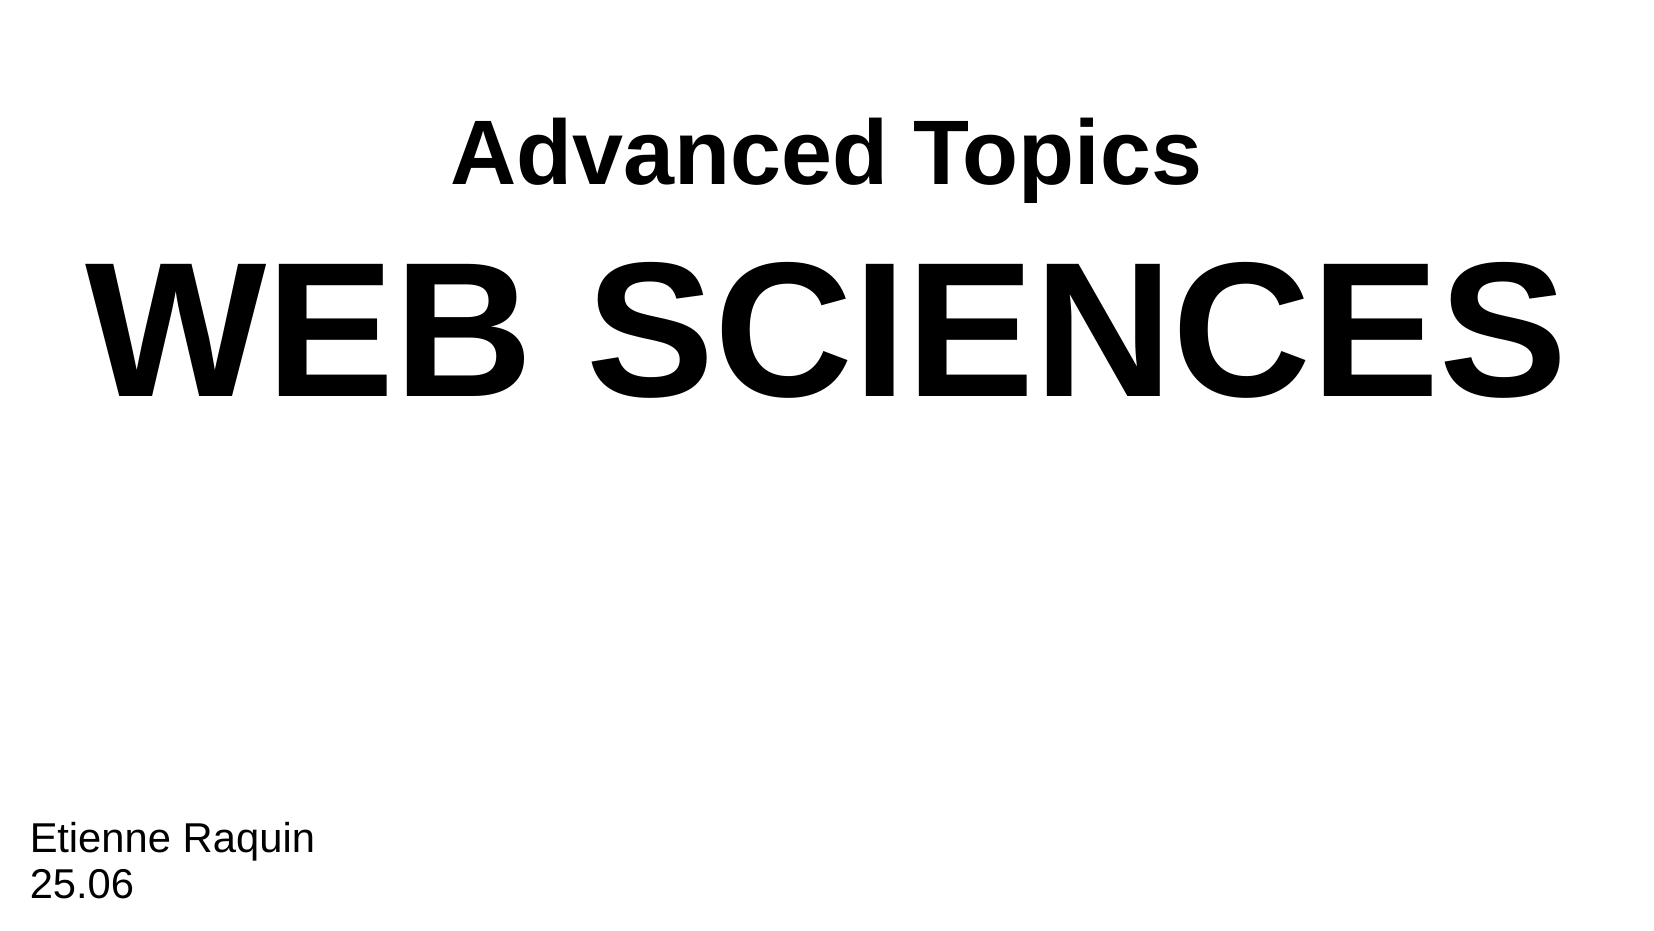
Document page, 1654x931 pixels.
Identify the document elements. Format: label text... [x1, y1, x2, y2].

text_box Etienne Raquin 25.06 [15, 720, 631, 916]
title WEB SCIENCES [0, 195, 1654, 466]
title Advanced Topics [82, 75, 1571, 195]
